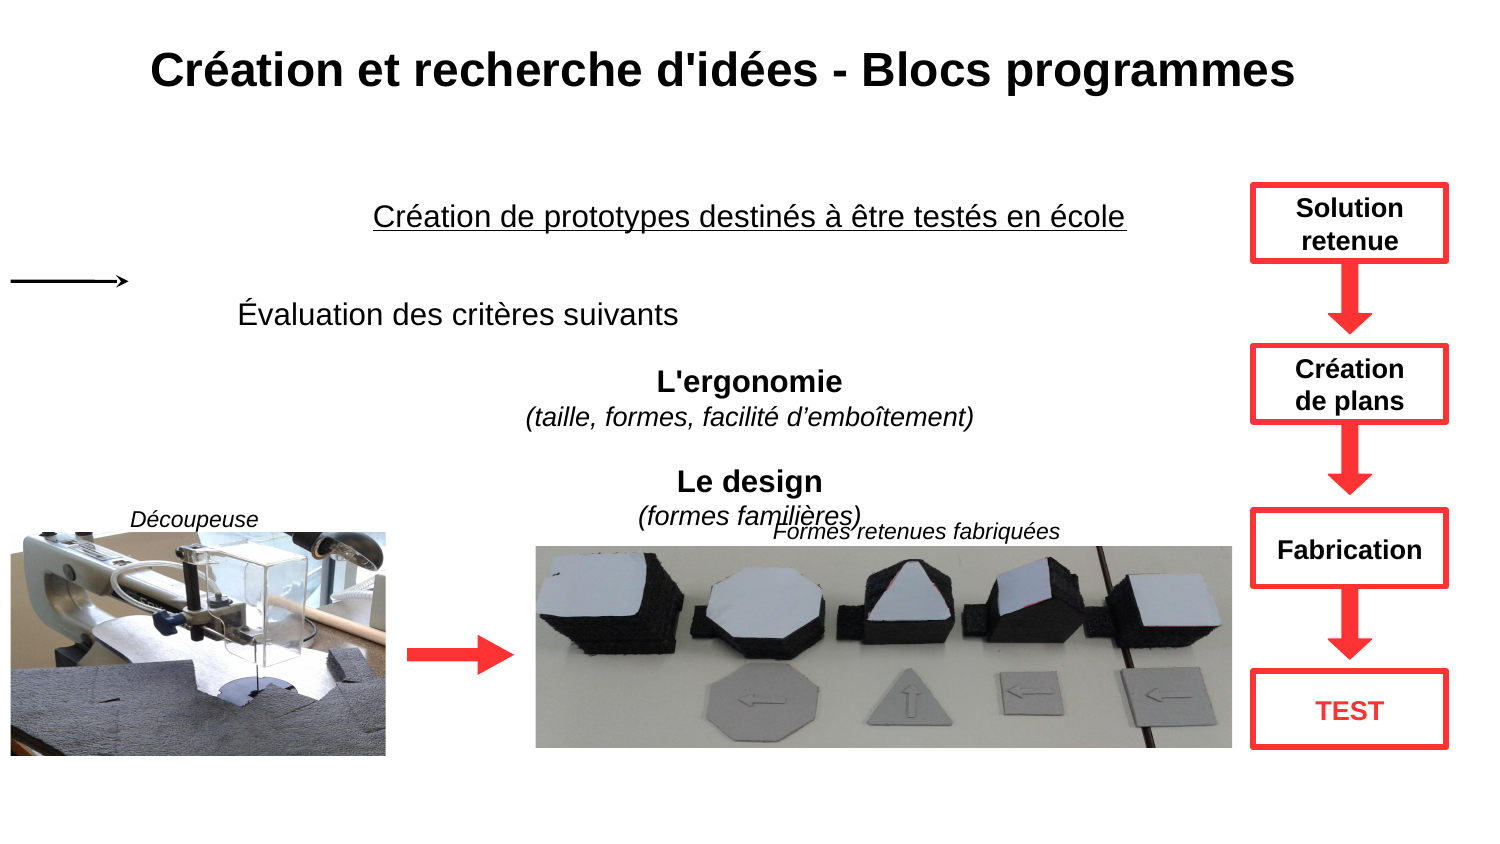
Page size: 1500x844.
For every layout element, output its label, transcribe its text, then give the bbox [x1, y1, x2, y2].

text_box Découpeuse [117, 498, 290, 530]
text_box [407, 634, 515, 675]
text_box Fabrication [1253, 510, 1447, 587]
text_box Solution retenue [1253, 184, 1447, 262]
picture [10, 532, 386, 756]
text_box Création de plans [1253, 345, 1447, 422]
text_box Création et recherche d'idées - Blocs programmes [150, 51, 1500, 96]
text_box [1328, 422, 1372, 495]
text_box [1328, 261, 1372, 334]
text_box TEST [1253, 670, 1447, 748]
picture [535, 546, 1233, 748]
text_box [1328, 586, 1372, 659]
text_box Formes retenues fabriquées [760, 510, 1104, 542]
text_box Création de prototypes destinés à être testés en école Évaluation des critères suivants L'ergonomie (taille, formes, facilité d’emboîtement) Le design (formes familières) [0, 160, 1500, 764]
